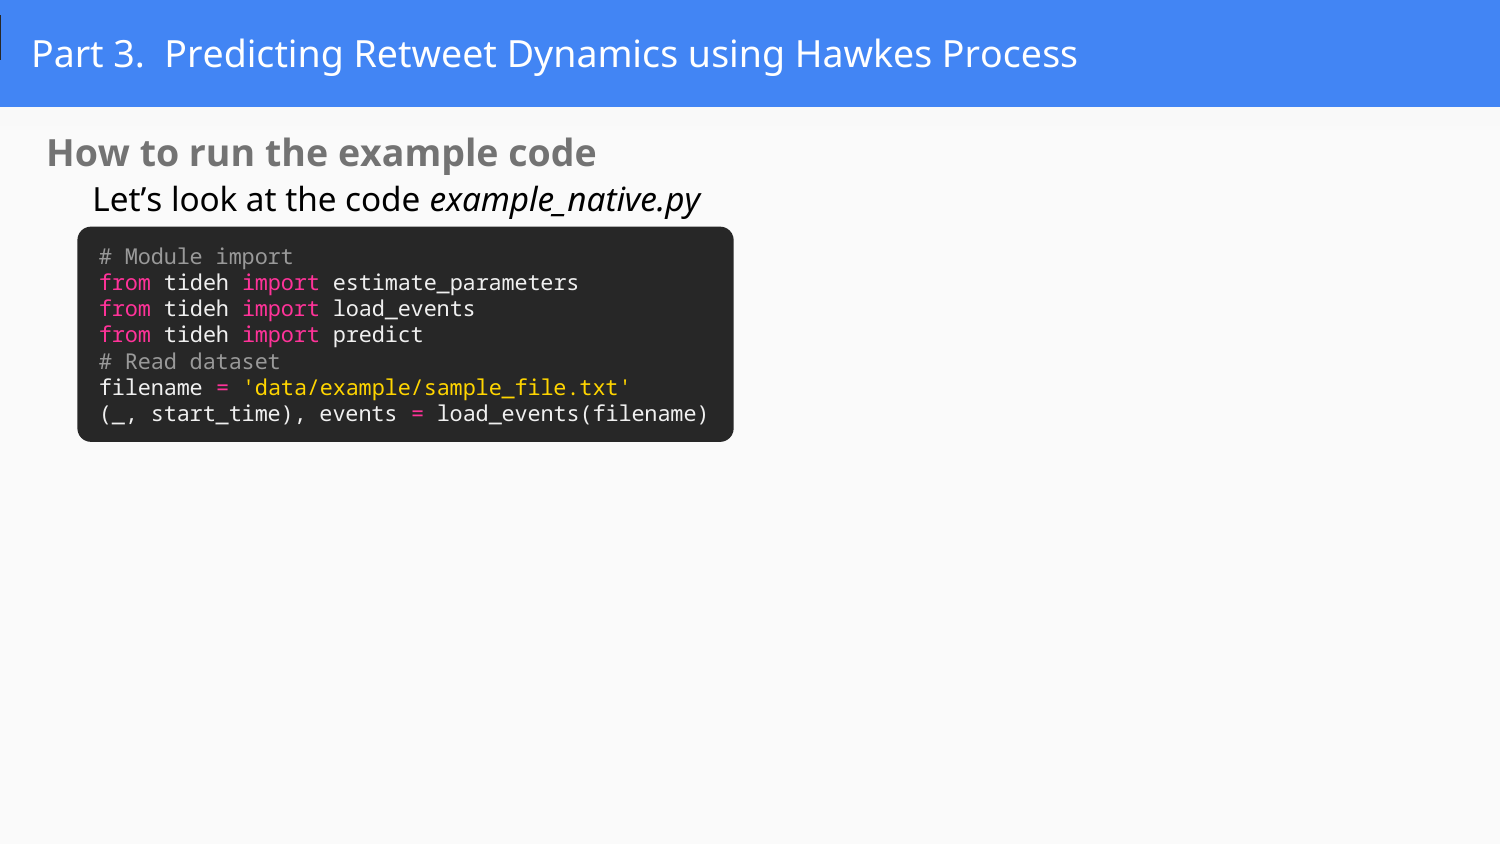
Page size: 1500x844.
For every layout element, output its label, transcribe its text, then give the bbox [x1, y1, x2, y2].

title Part 3. Predicting Retweet Dynamics using Hawkes Process [16, 2, 1465, 102]
text_box Let’s look at the code example_native.py [77, 170, 752, 227]
text_box How to run the example code [31, 106, 1423, 177]
text_box # Module import from tideh import estimate_parameters from tideh import load_events from tideh import predict # Read dataset filename = 'data/example/sample_file.txt' (_, start_time), events = load_events(filename) [77, 227, 734, 442]
